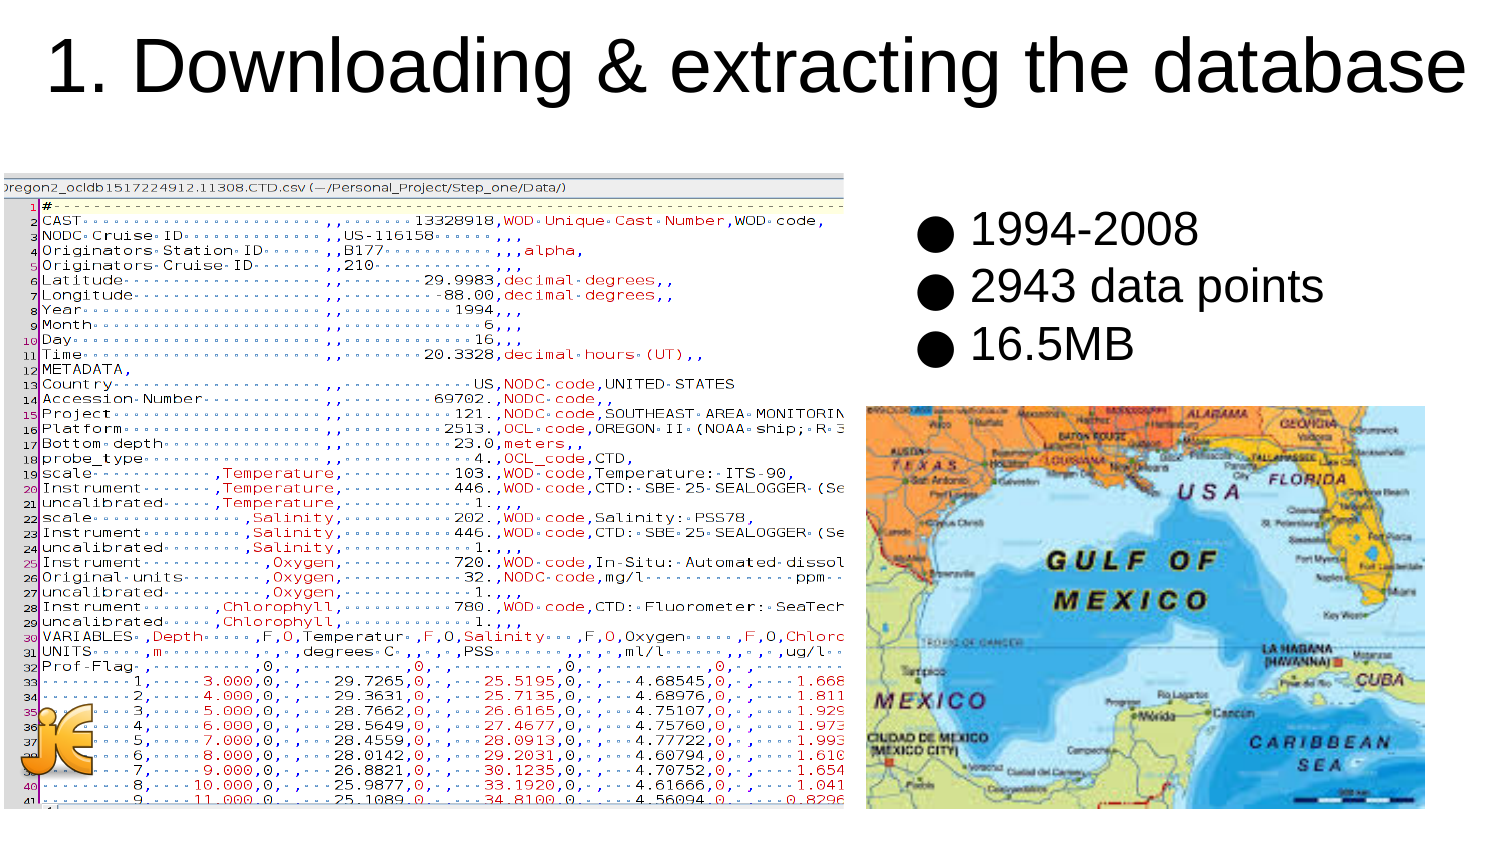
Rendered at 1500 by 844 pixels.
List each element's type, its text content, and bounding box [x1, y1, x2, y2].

text_box 1994-2008 2943 data points 16.5MB [911, 197, 1425, 406]
picture [4, 173, 844, 809]
text_box 1. Downloading & extracting the database [13, 0, 1500, 136]
picture [866, 406, 1425, 809]
